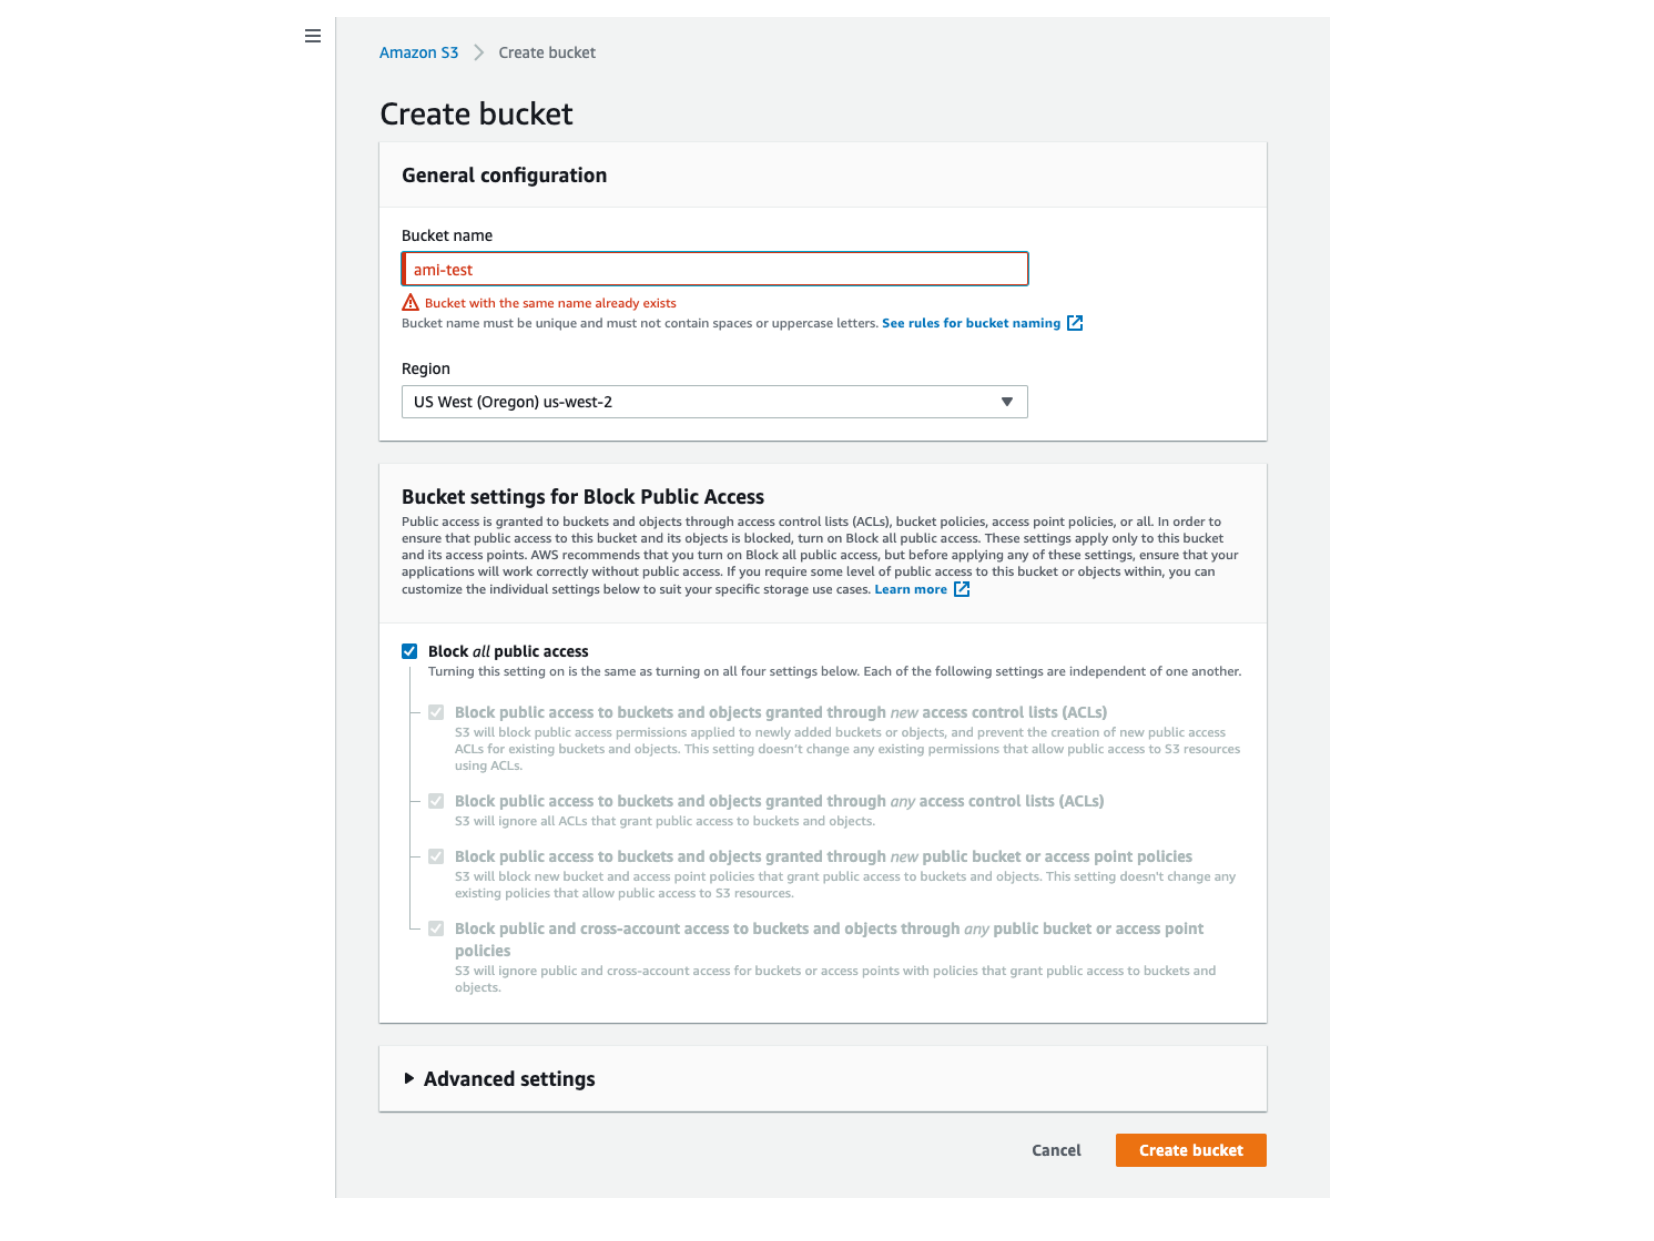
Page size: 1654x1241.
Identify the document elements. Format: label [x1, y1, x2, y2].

picture [293, 17, 1330, 1198]
